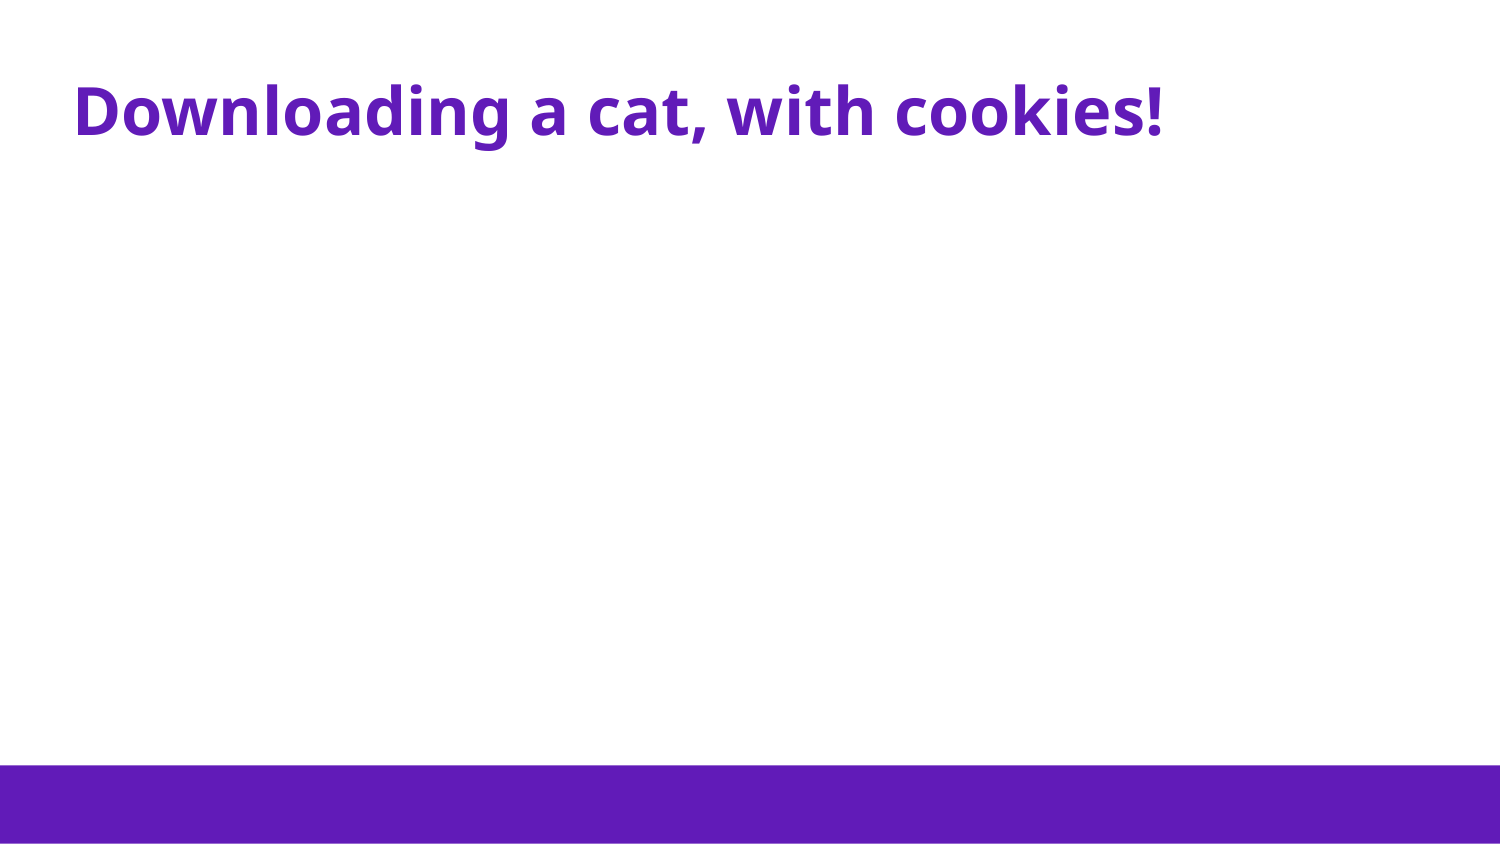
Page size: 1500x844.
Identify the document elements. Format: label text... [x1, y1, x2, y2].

title Downloading a cat, with cookies! [57, 54, 1273, 164]
